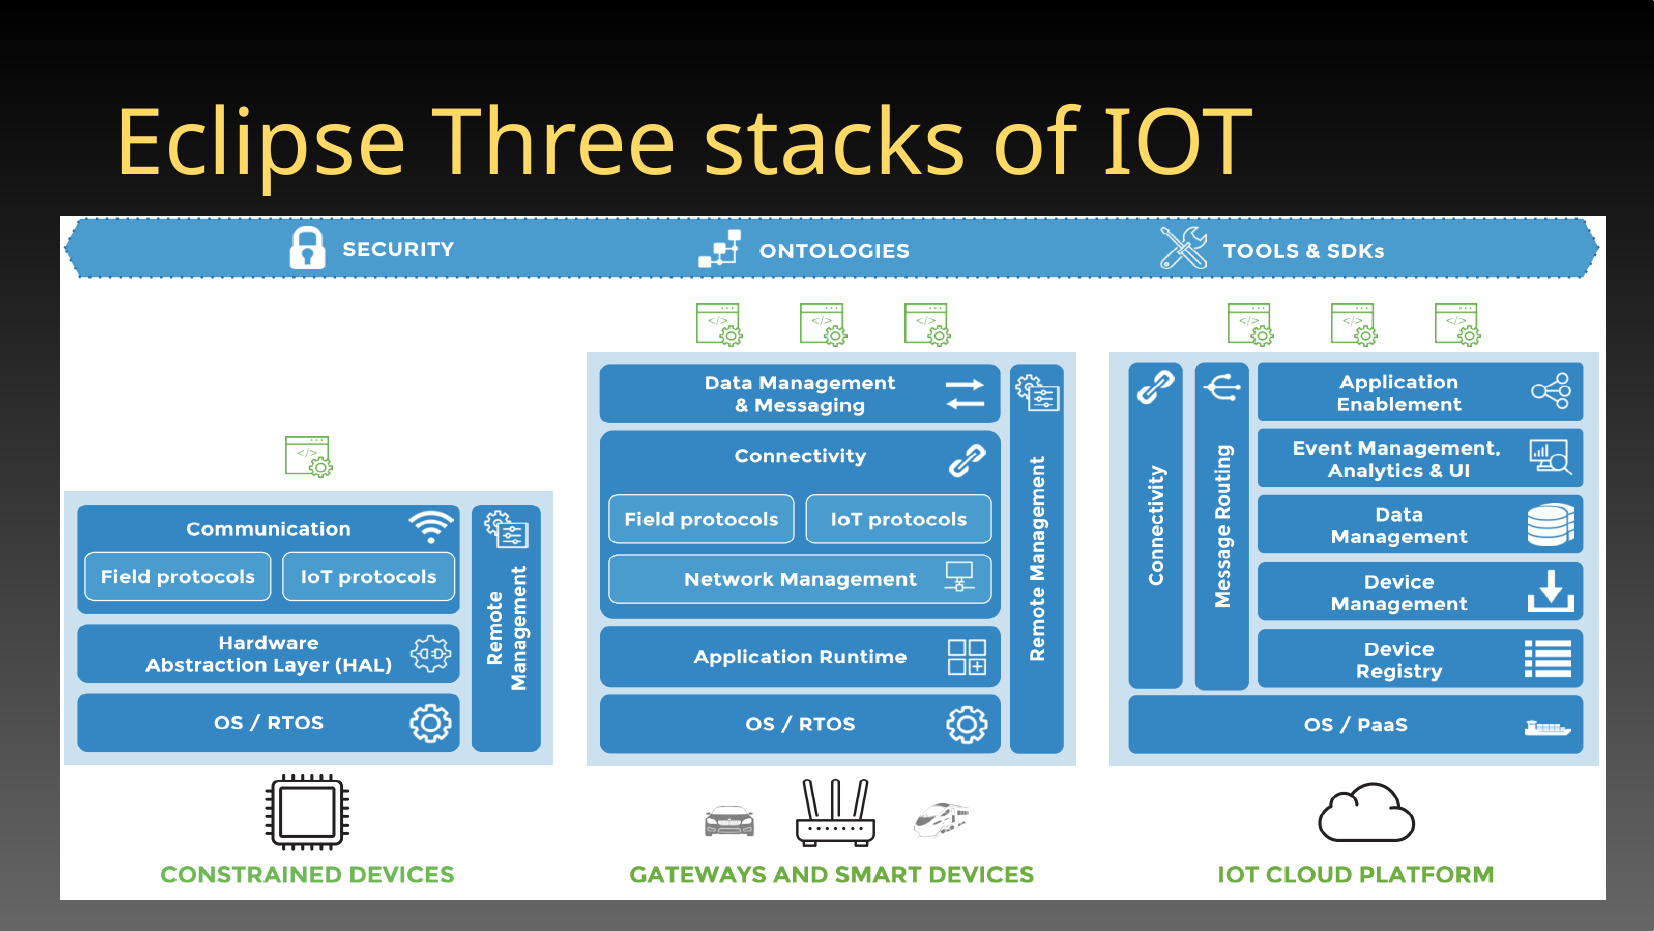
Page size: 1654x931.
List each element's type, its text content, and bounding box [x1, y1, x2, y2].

title Eclipse Three stacks of IOT [113, 49, 1540, 216]
picture [60, 216, 1606, 901]
